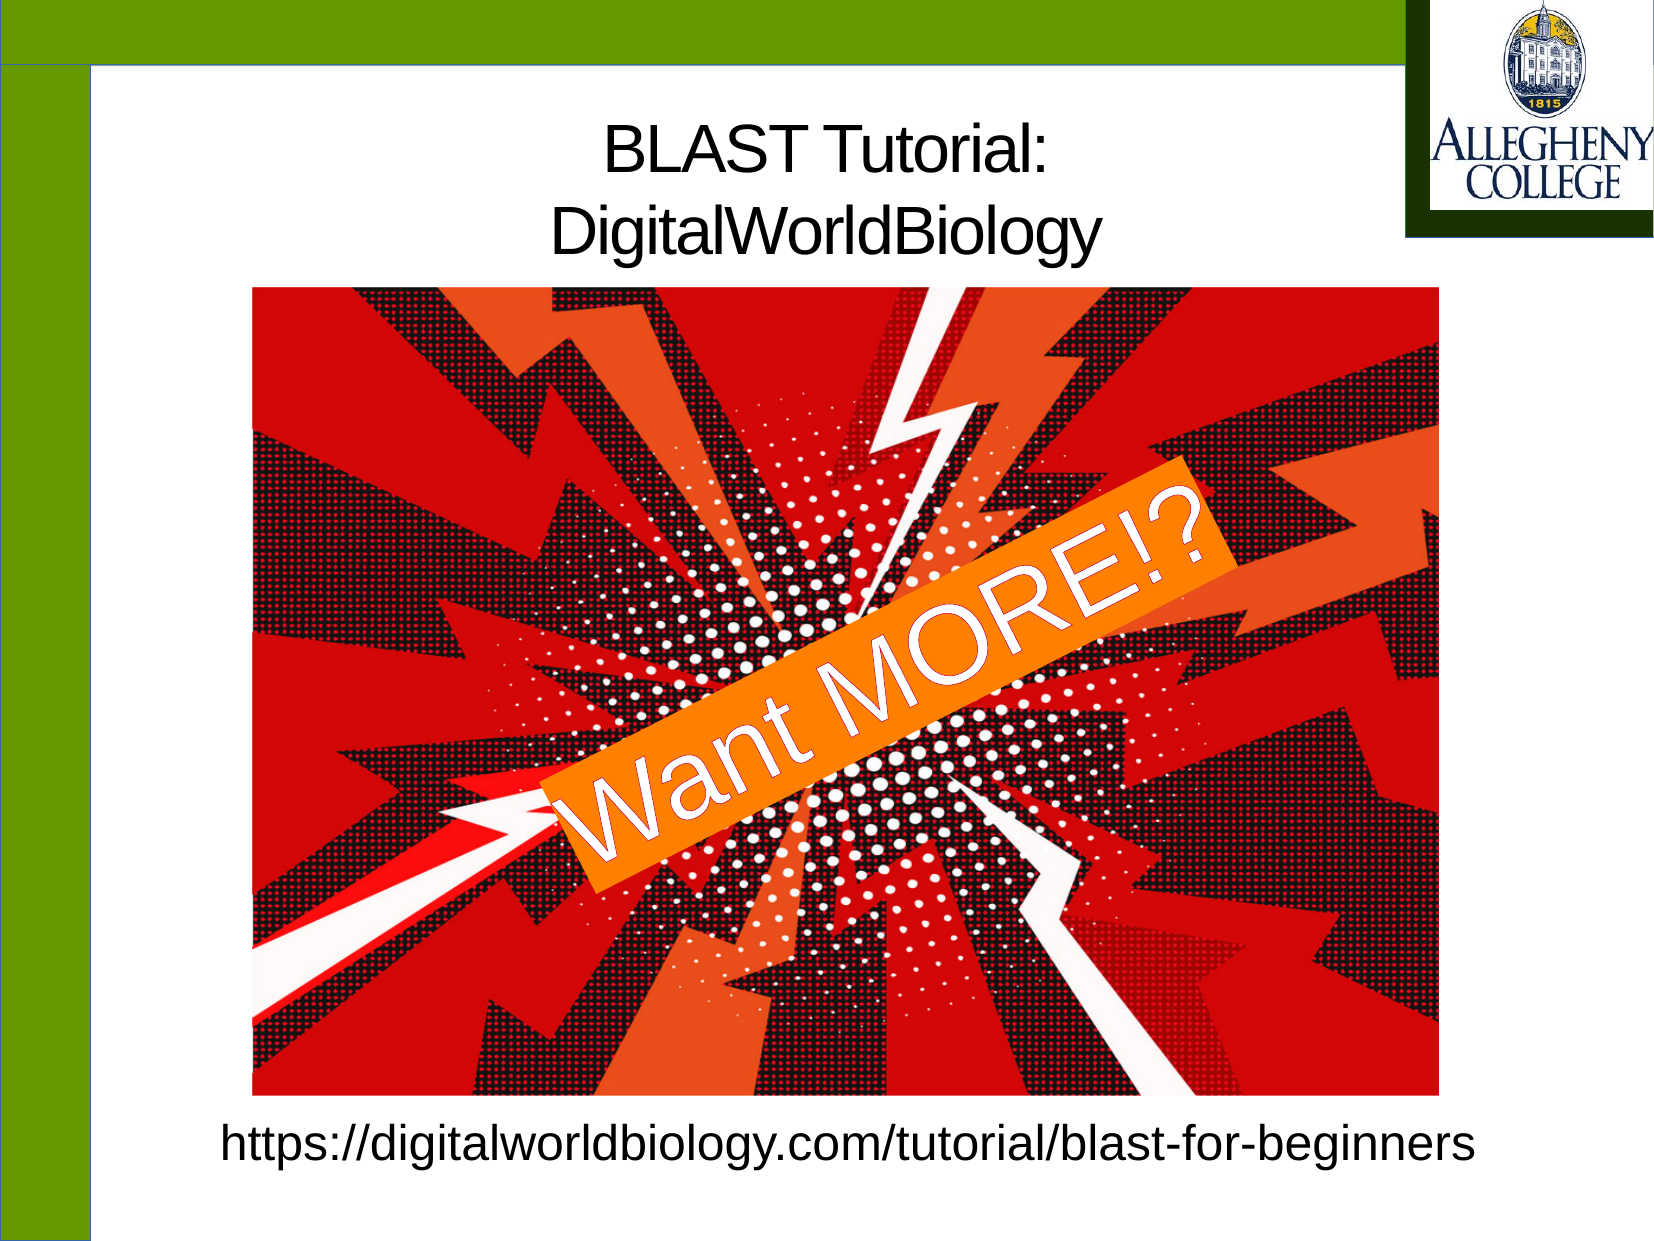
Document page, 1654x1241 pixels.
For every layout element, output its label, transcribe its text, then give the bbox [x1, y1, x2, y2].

picture [1430, 0, 1654, 210]
text_box [0, 0, 1654, 1241]
text_box https://digitalworldbiology.com/tutorial/blast-for-beginners [205, 1108, 1586, 1203]
text_box [176, 1095, 1539, 1203]
title BLAST Tutorial: DigitalWorldBiology [91, 96, 1571, 276]
picture [252, 287, 1439, 1095]
text_box Want MORE!? [522, 441, 1255, 908]
